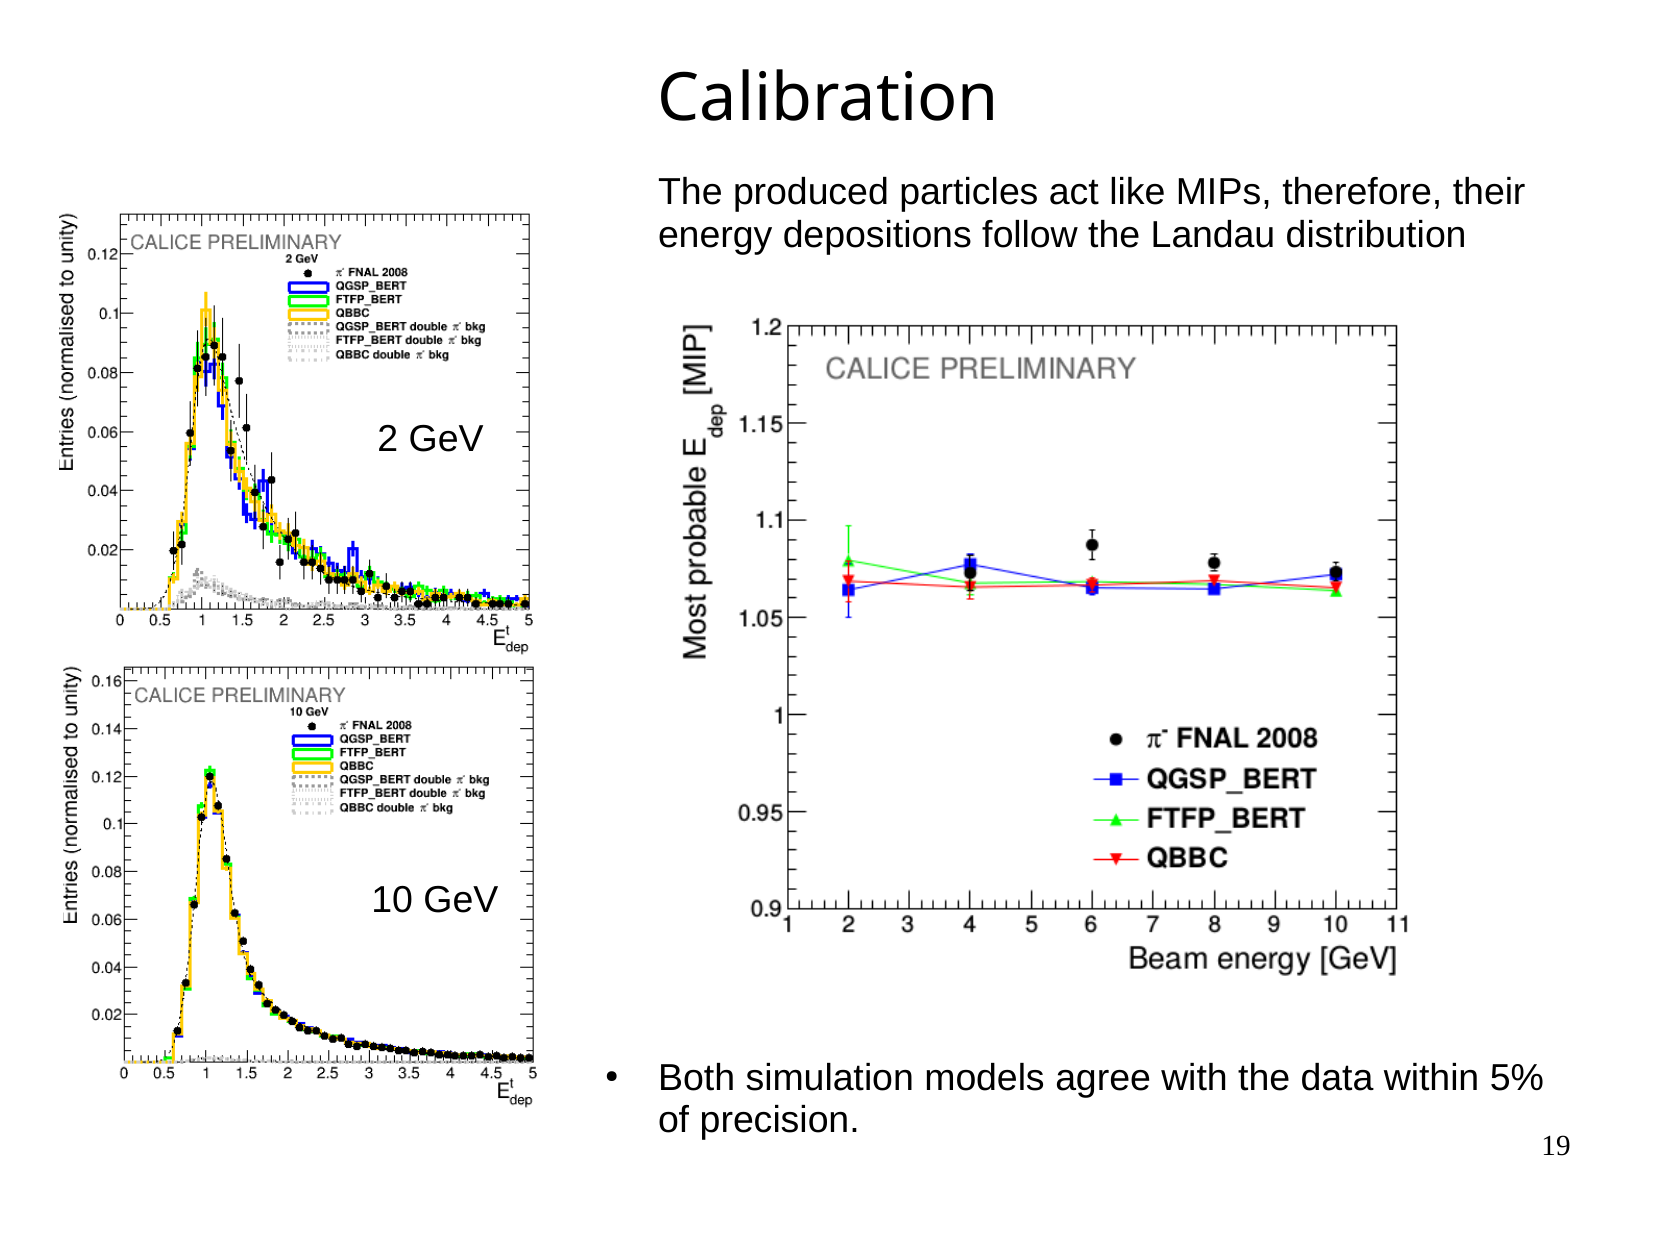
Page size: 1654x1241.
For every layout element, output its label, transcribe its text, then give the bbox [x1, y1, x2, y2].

text_box 2 GeV [362, 410, 499, 468]
picture [59, 168, 548, 1109]
picture [677, 330, 1469, 978]
list The produced particles act like MIPs, therefore, their energy depositions follow the Landau distribution [587, 171, 1571, 330]
list Both simulation models agree with the data within 5% of precision. [587, 1056, 1571, 1216]
text_box 10 GeV [356, 870, 514, 928]
title Calibration [85, 52, 1571, 138]
